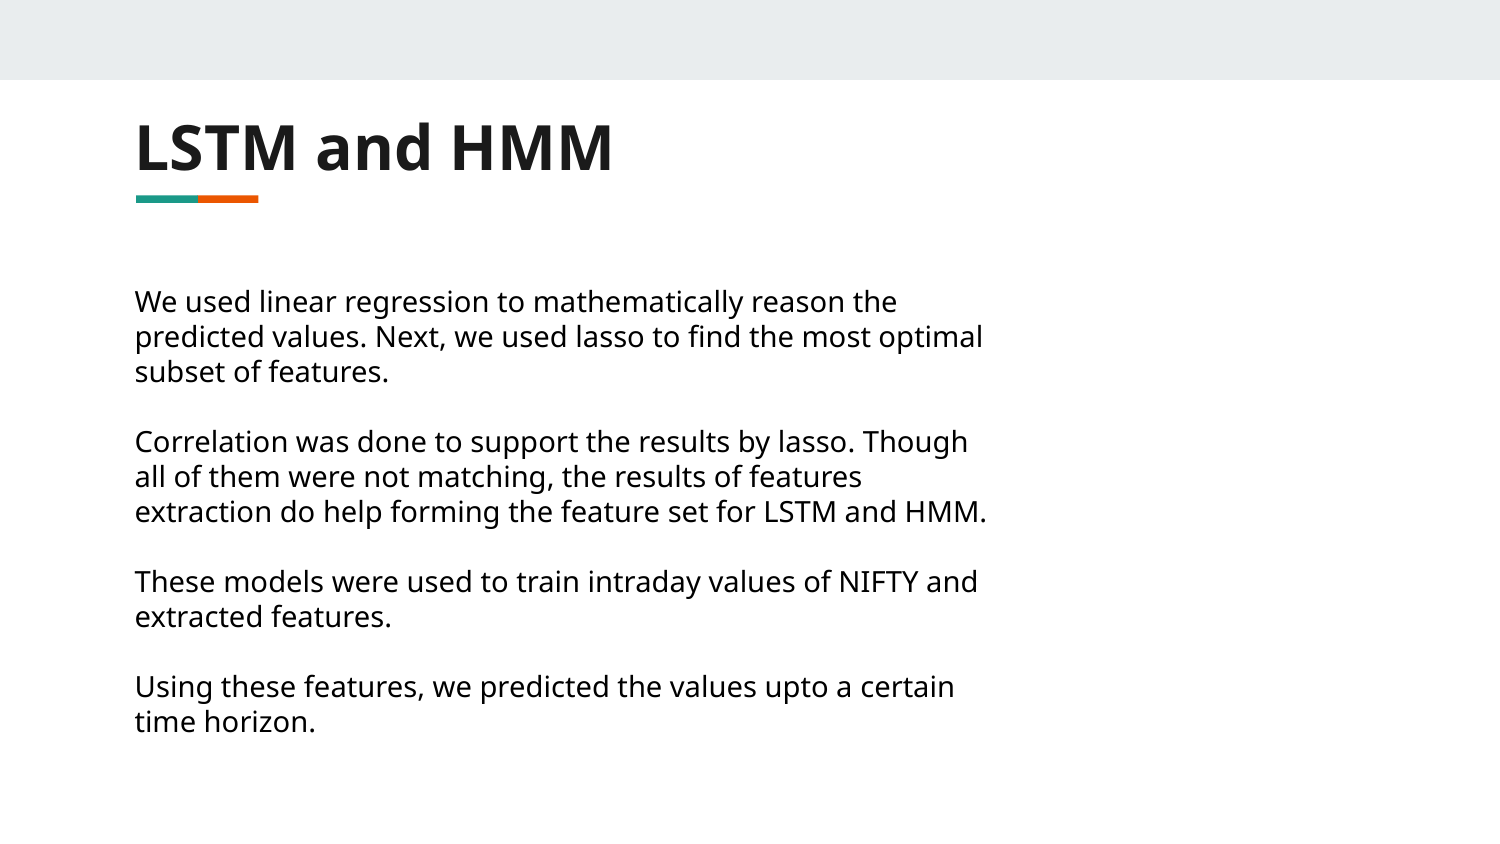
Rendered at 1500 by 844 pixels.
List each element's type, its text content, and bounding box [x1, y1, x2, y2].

title LSTM and HMM [119, 92, 1461, 181]
text_box We used linear regression to mathematically reason the predicted values. Next, we used lasso to find the most optimal subset of features. Correlation was done to support the results by lasso. Though all of them were not matching, the results of features extraction do help forming the feature set for LSTM and HMM. These models were used to train intraday values of NIFTY and extracted features. Using these features, we predicted the values upto a certain time horizon. [119, 268, 1020, 374]
